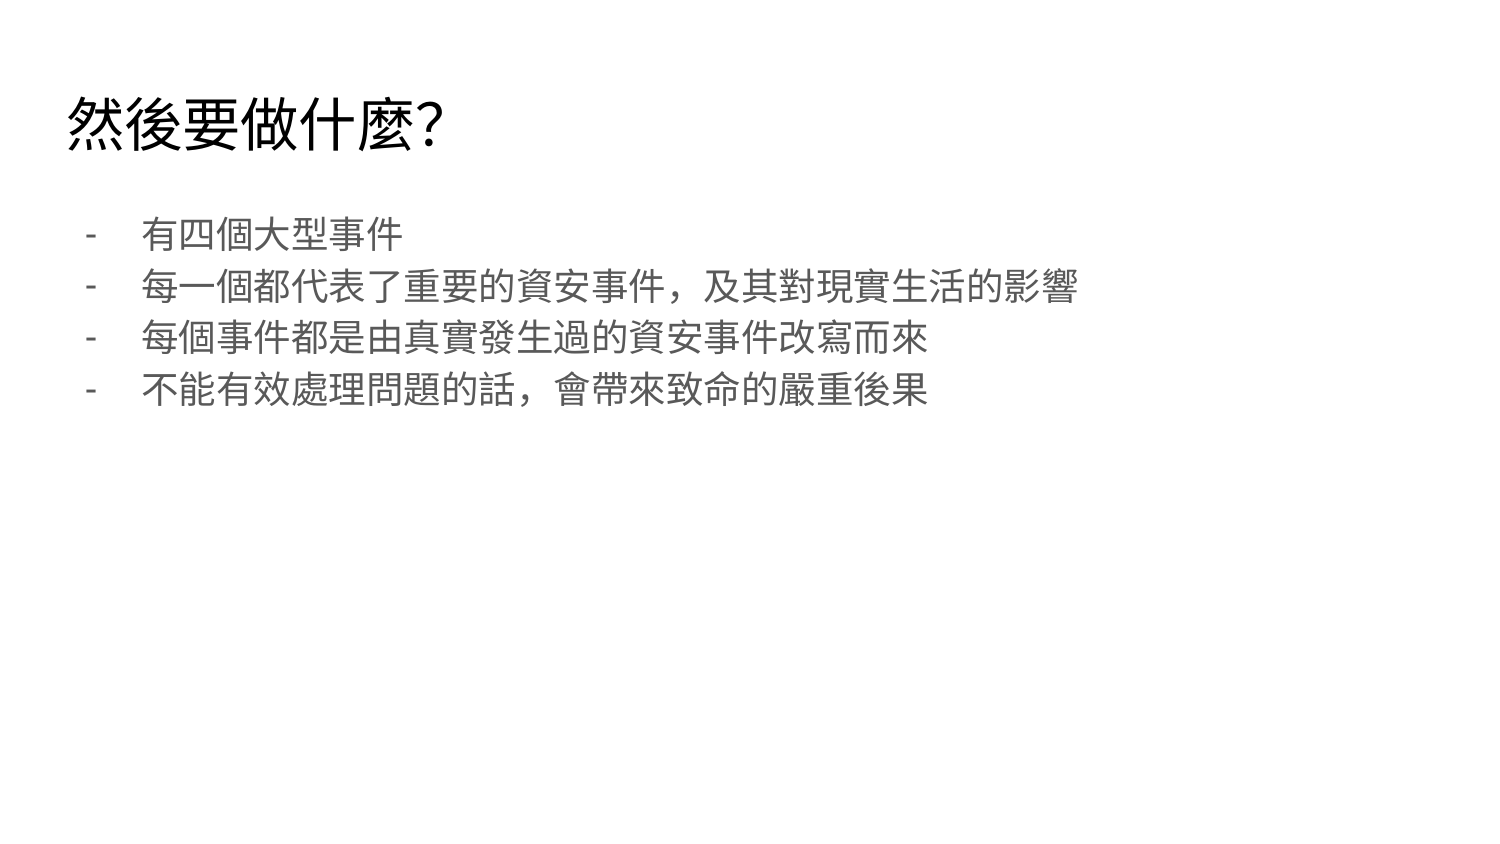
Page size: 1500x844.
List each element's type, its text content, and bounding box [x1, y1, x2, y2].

list 有四個大型事件 每一個都代表了重要的資安事件，及其對現實生活的影響 每個事件都是由真實發生過的資安事件改寫而來 不能有效處理問題的話，會帶來致命的嚴重後果 [51, 189, 1449, 750]
title 然後要做什麼？ [51, 72, 1449, 167]
